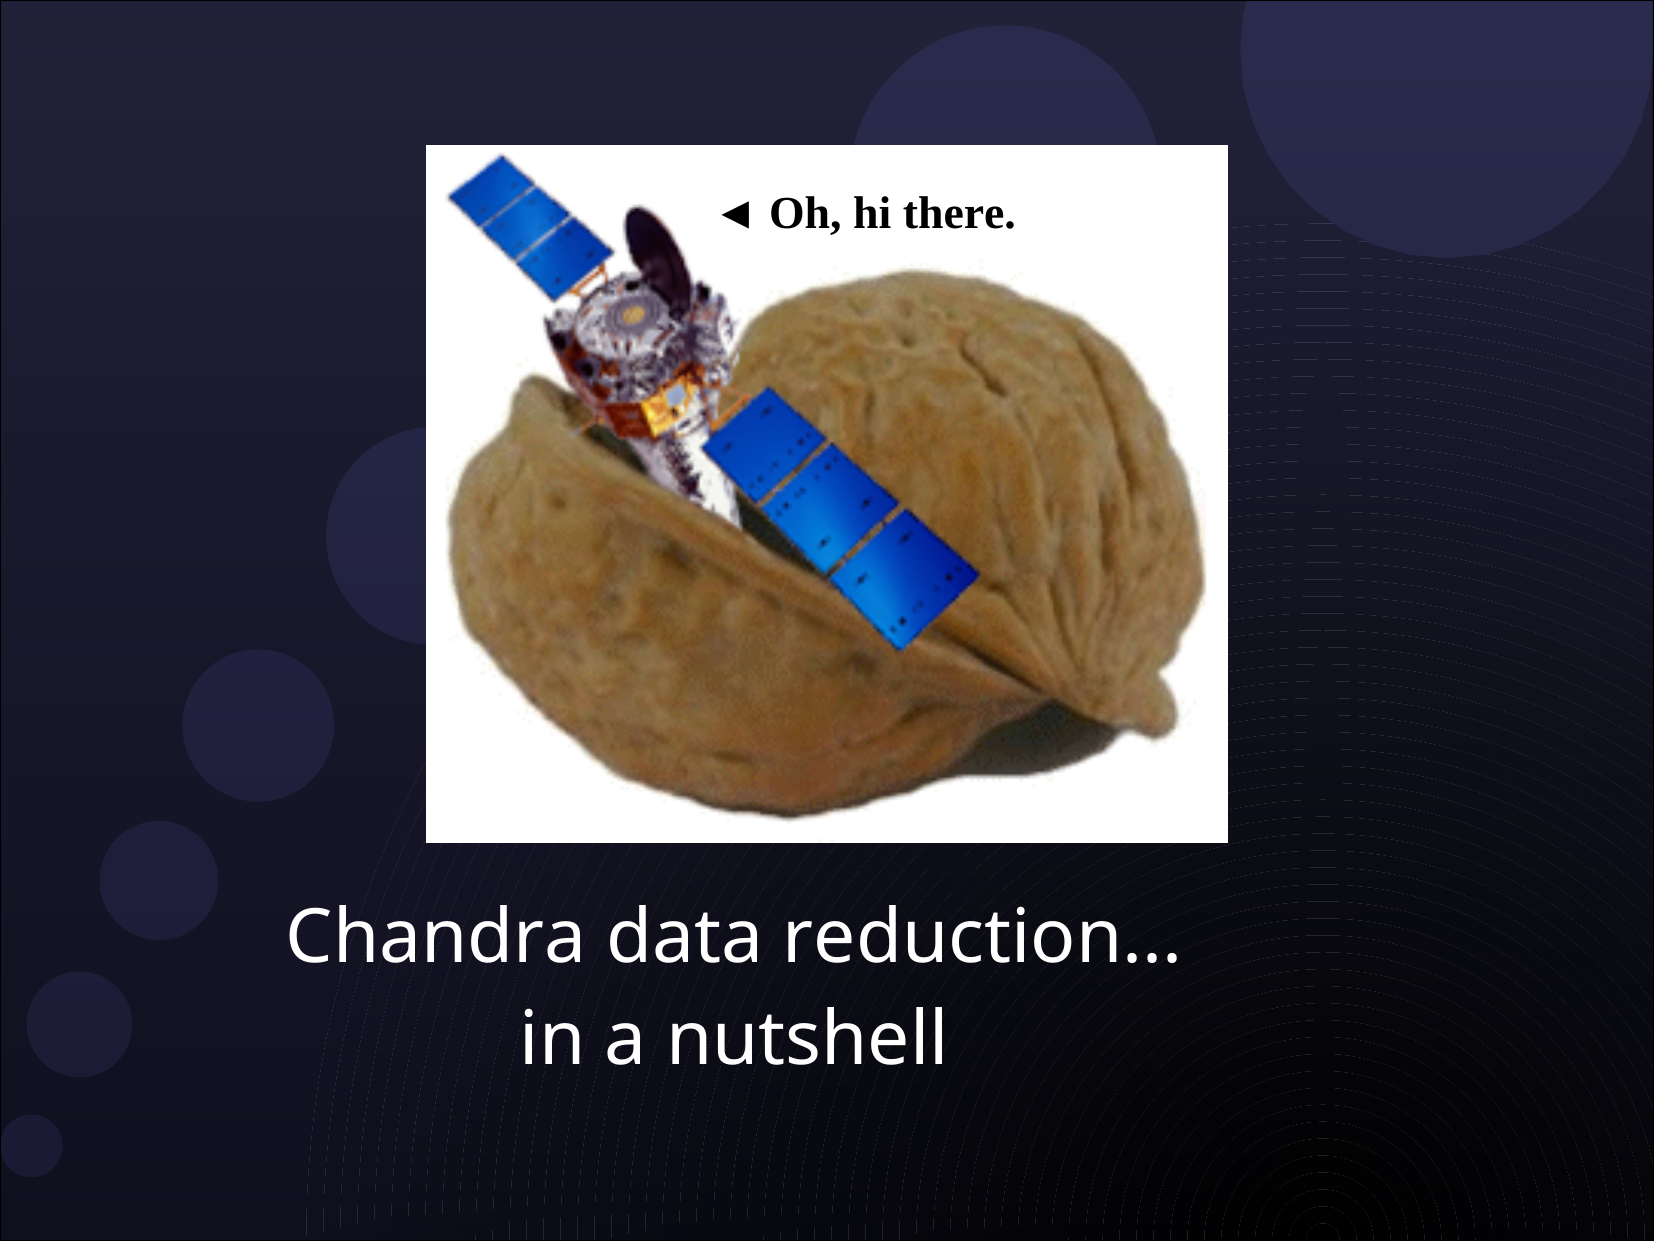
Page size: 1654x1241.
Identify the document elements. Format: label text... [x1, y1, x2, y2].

picture [426, 145, 1228, 843]
text_box ◄ Oh, hi there. [712, 187, 1083, 251]
text_box Chandra data reduction... in a nutshell [284, 880, 1370, 1095]
